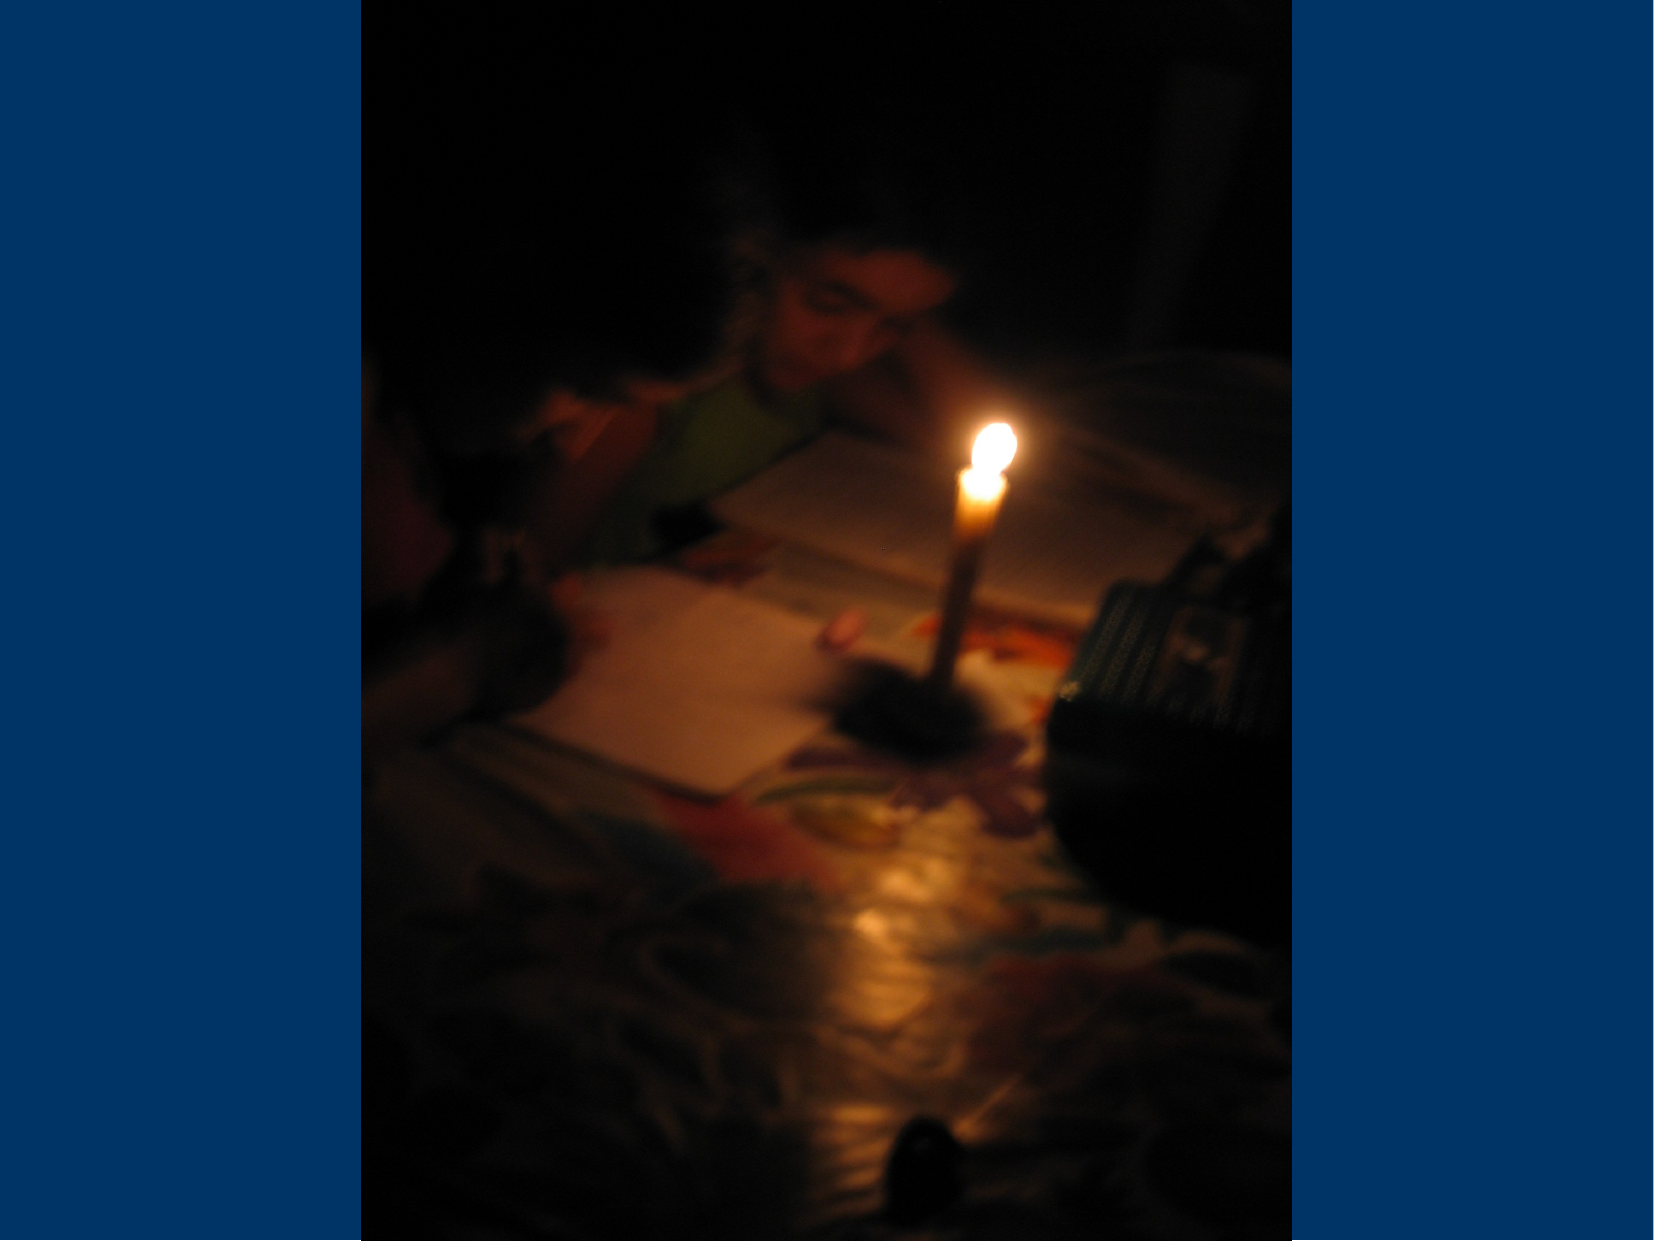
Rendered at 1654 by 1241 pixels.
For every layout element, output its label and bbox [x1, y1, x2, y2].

picture [361, 0, 1292, 1241]
